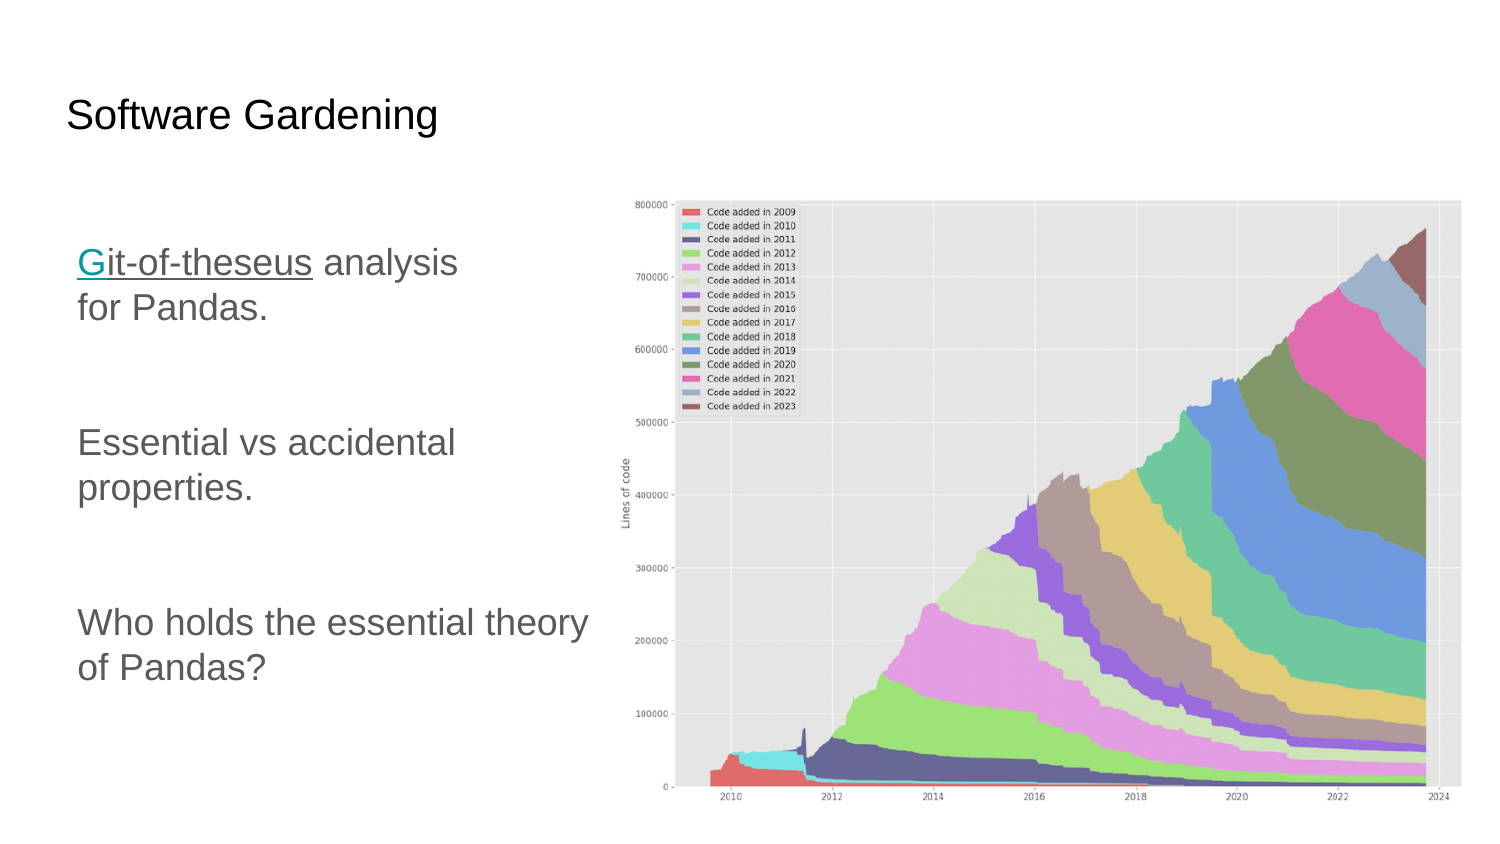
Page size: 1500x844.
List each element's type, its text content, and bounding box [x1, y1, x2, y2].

text_box Software Gardening [51, 72, 1449, 199]
text_box Git-of-theseus analysis for Pandas. Essential vs accidental properties. Who holds the essential theory of Pandas? [62, 223, 611, 648]
picture [606, 184, 1471, 813]
